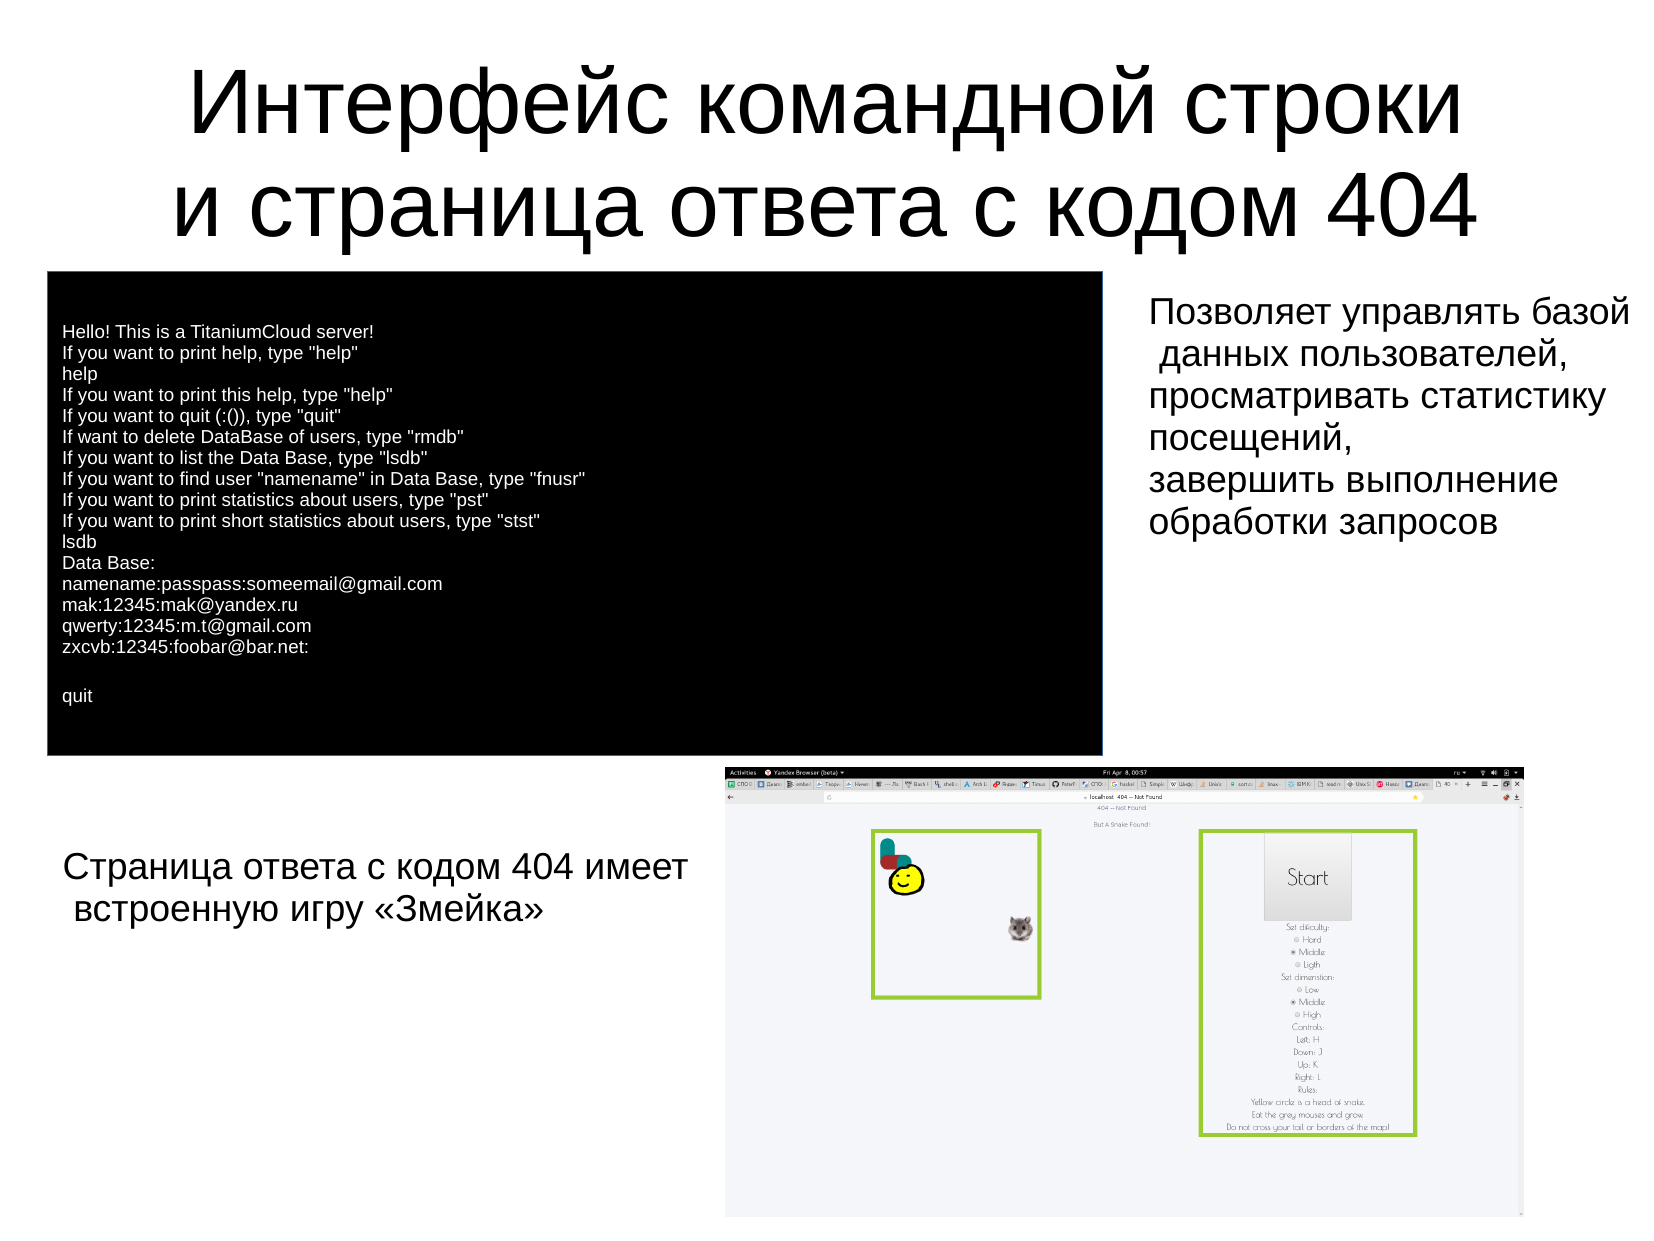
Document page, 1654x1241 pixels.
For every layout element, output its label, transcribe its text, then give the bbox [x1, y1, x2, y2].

text_box Hello! This is a TitaniumCloud server! If you want to print help, type "help" help If you want to print this help, type "help" If you want to quit (:()), type "quit" If want to delete DataBase of users, type "rmdb" If you want to list the Data Base, type "lsdb" If you want to find user "namename" in Data Base, type "fnusr" If you want to print statistics about users, type "pst" If you want to print short statistics about users, type "stst" lsdb Data Base: namename:passpass:someemail@gmail.com mak:12345:mak@yandex.ru qwerty:12345:m.t@gmail.com zxcvb:12345:foobar@bar.net: quit [47, 271, 1103, 756]
picture [725, 767, 1524, 1217]
title Интерфейс командной строки и страница ответа с кодом 404 [82, 26, 1571, 280]
text_box Позволяет управлять базой данных пользователей, просматривать статистику посещений, завершить выполнение обработки запросов [1133, 283, 1651, 610]
text_box Страница ответа с кодом 404 имеет встроенную игру «Змейка» [48, 838, 709, 957]
